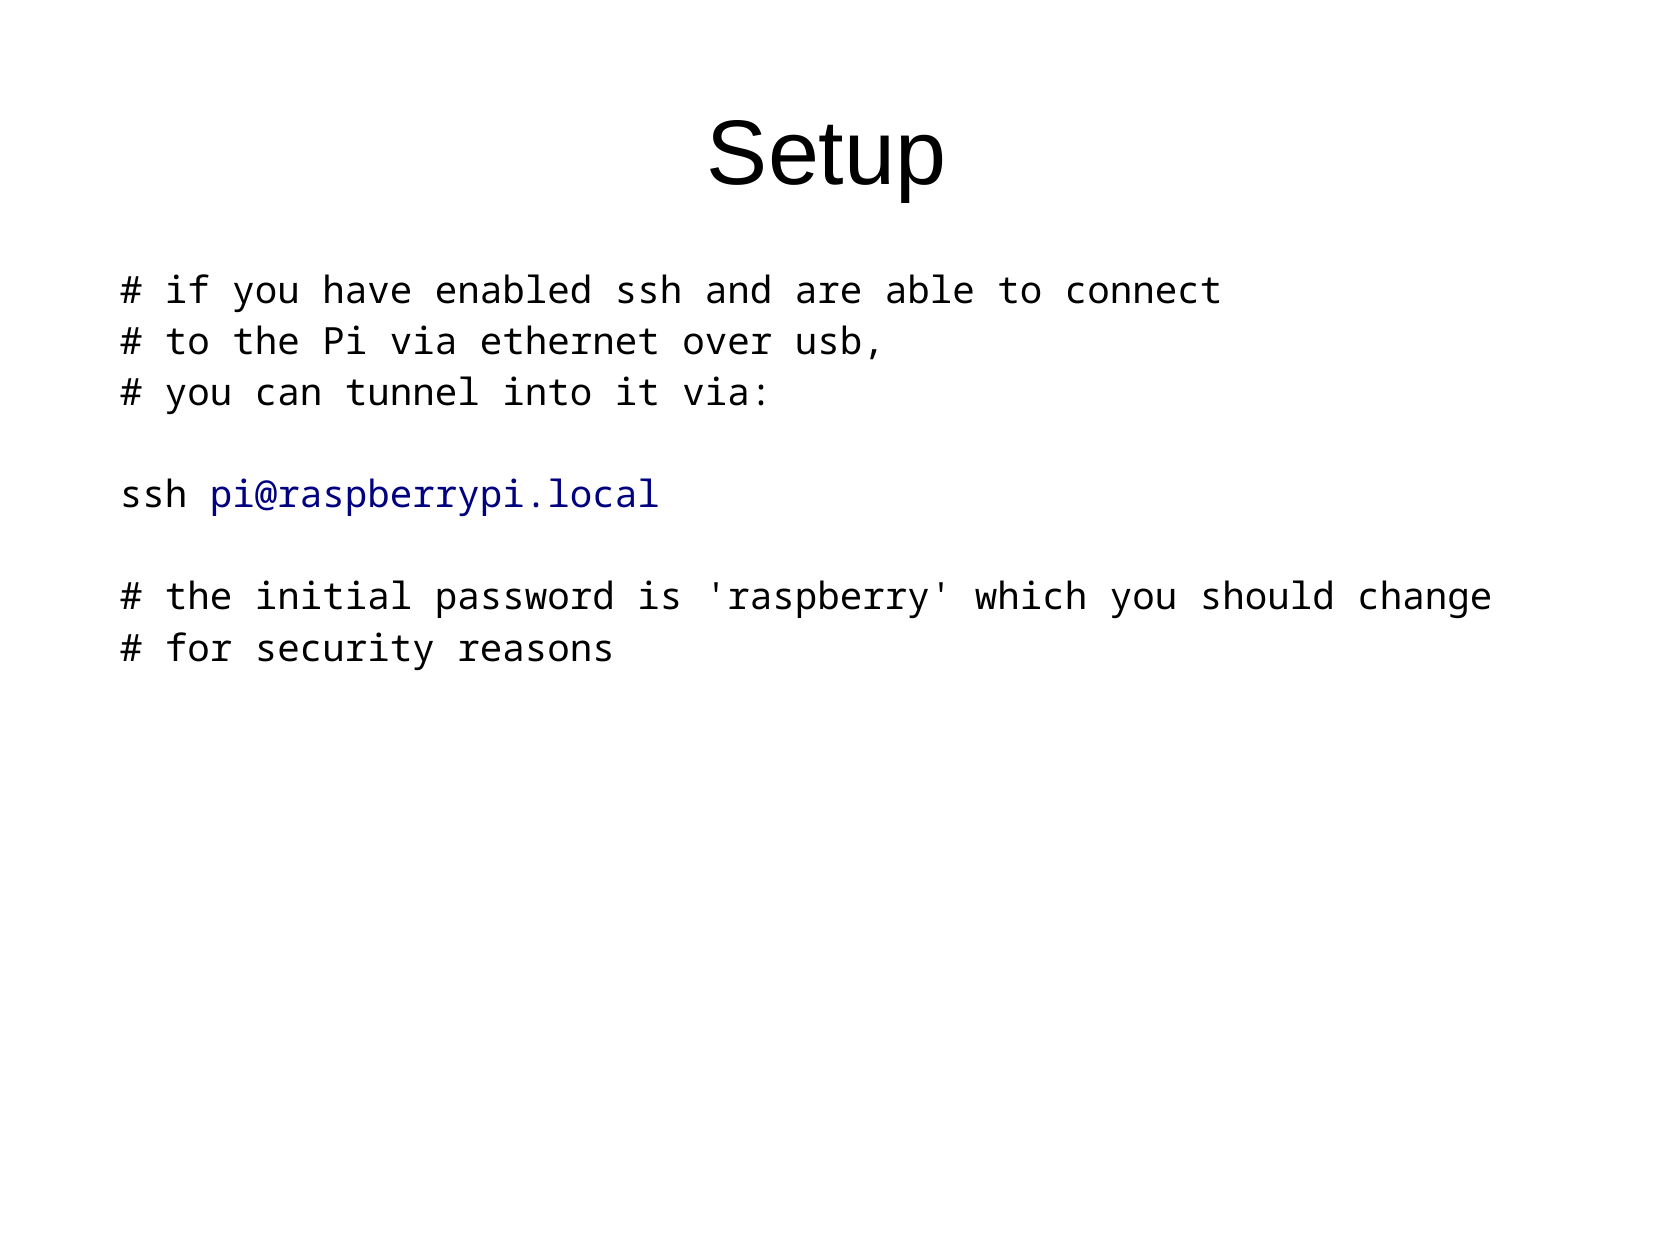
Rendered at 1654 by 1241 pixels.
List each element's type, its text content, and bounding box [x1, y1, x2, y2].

title Setup [82, 49, 1571, 257]
text_box # if you have enabled ssh and are able to connect # to the Pi via ethernet over usb, # you can tunnel into it via: ssh pi@raspberrypi.local # the initial password is 'raspberry' which you should change # for security reasons [105, 256, 1561, 664]
